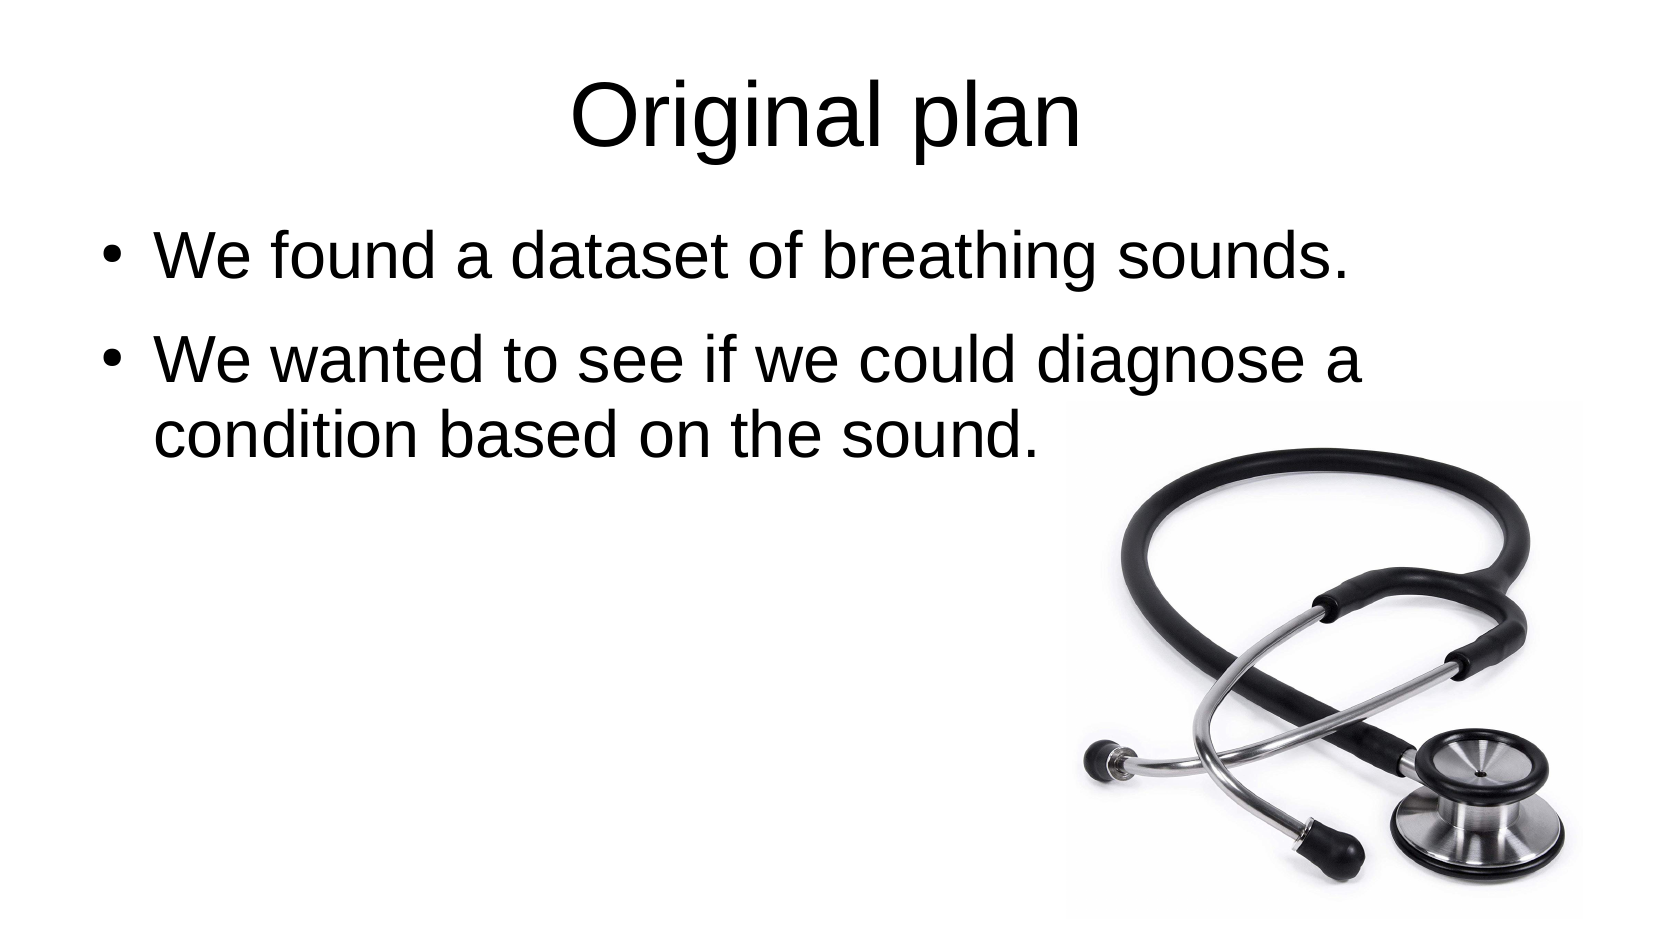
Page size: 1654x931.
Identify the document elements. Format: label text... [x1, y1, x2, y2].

title Original plan [82, 37, 1571, 193]
list We found a dataset of breathing sounds. We wanted to see if we could diagnose a condition based on the sound. [82, 217, 1571, 758]
picture [1066, 401, 1583, 919]
